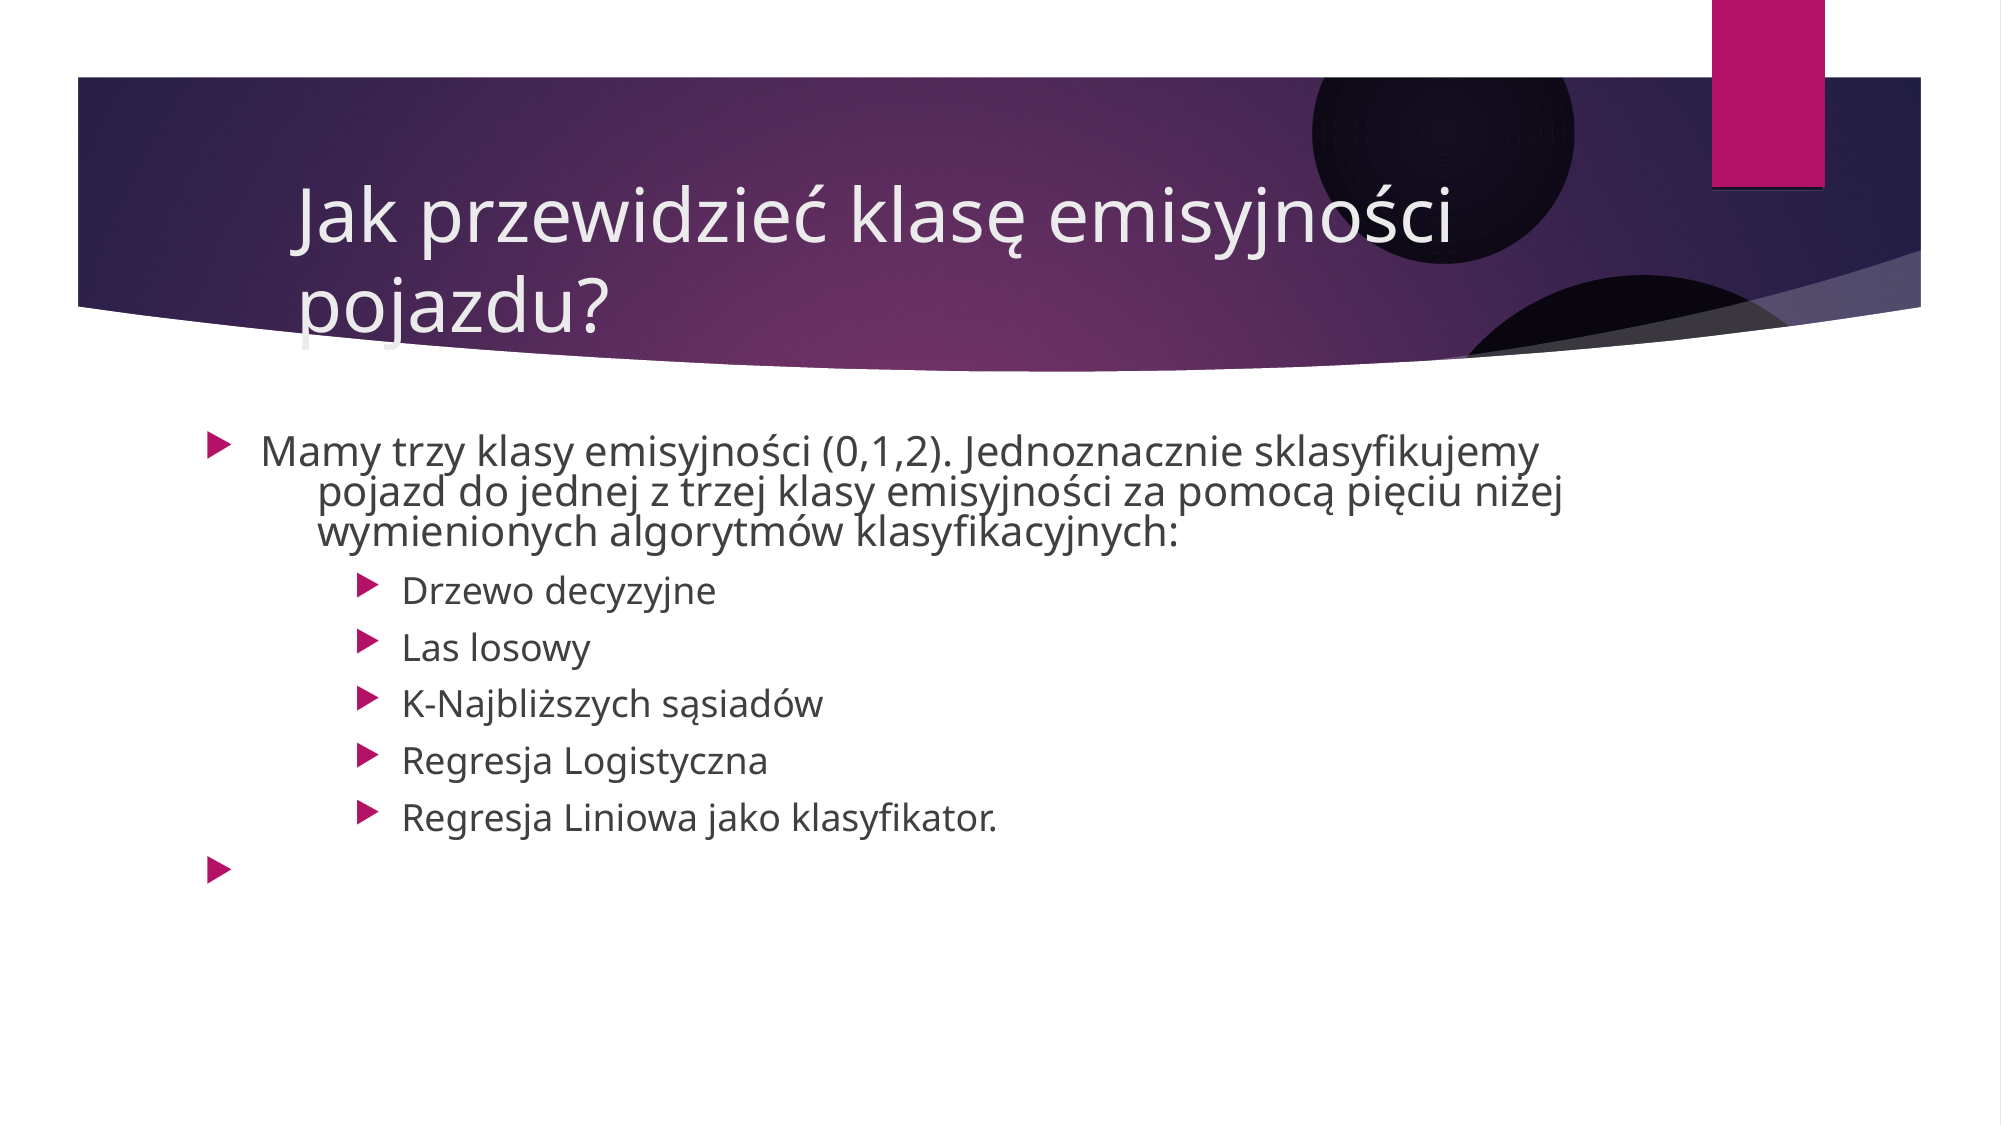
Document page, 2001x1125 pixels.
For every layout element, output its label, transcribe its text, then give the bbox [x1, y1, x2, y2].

title Jak przewidzieć klasę emisyjności pojazdu? [281, 159, 1719, 276]
list Mamy trzy klasy emisyjności (0,1,2). Jednoznacznie sklasyfikujemy pojazd do jednej z trzej klasy emisyjności za pomocą pięciu niżej wymienionych algorytmów klasyfikacyjnych: Drzewo decyzyjne Las losowy K-Najbliższych sąsiadów Regresja Logistyczna Regresja Liniowa jako klasyfikator. [189, 427, 1638, 988]
